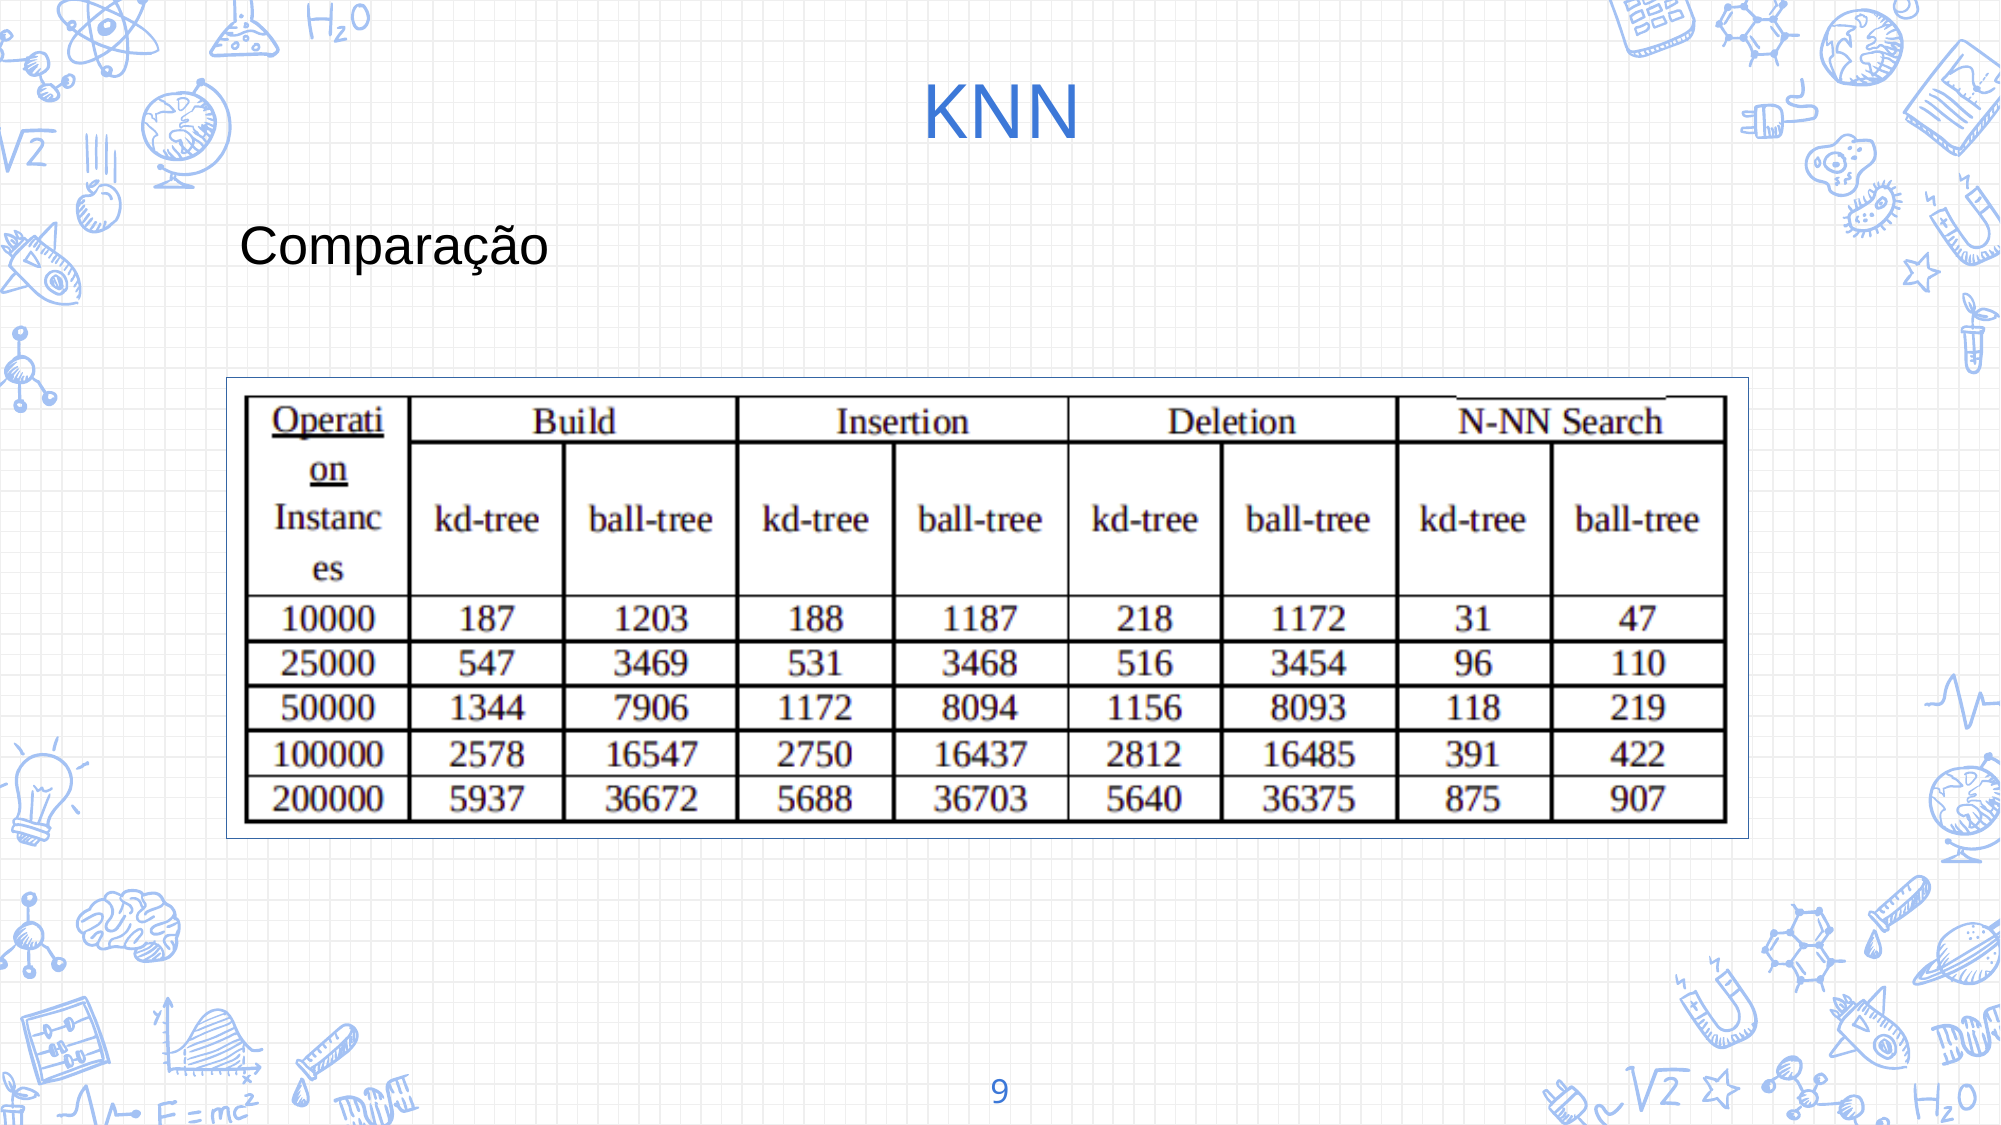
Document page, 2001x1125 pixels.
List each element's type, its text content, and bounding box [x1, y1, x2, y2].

text_box KNN [906, 51, 1312, 154]
picture [226, 377, 1749, 839]
text_box <número> [939, 1061, 1060, 1125]
text_box Comparação [224, 208, 566, 284]
